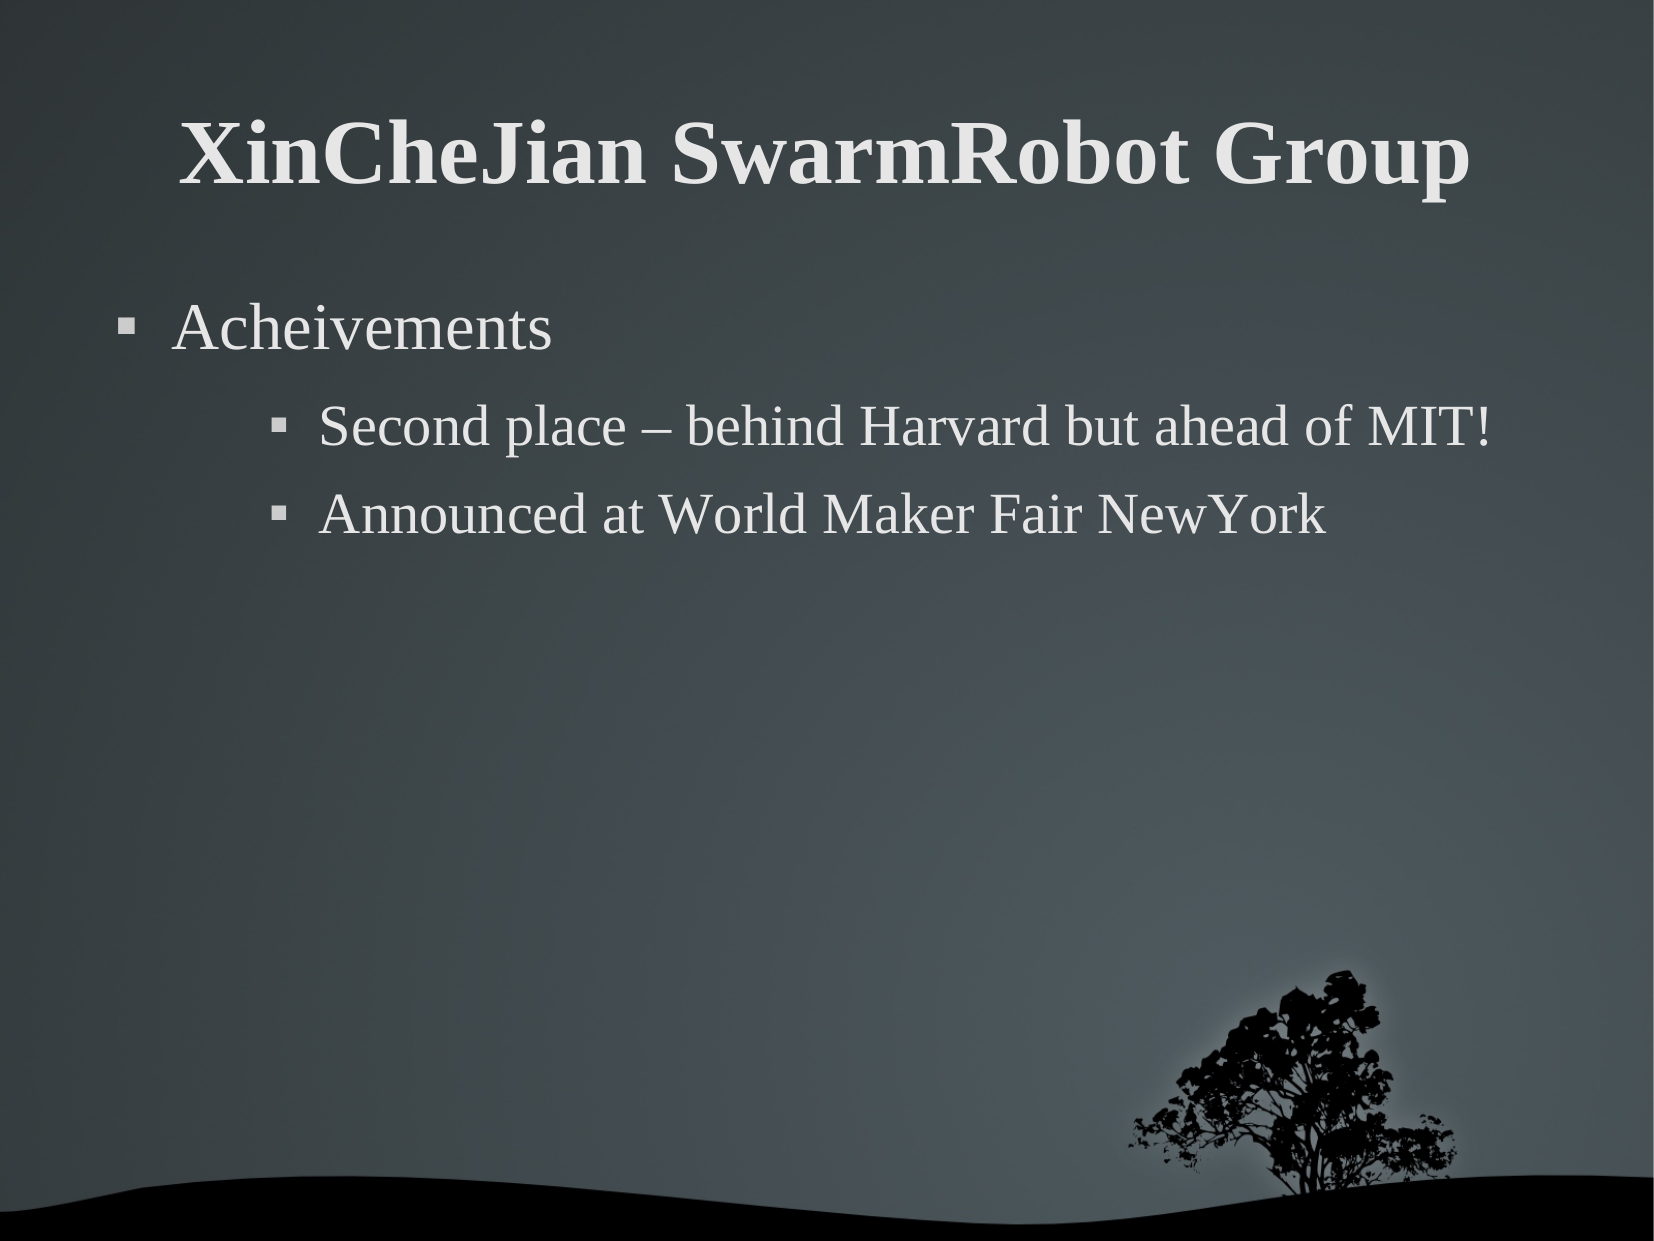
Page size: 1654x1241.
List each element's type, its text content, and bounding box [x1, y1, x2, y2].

picture [0, 0, 1654, 1241]
title XinCheJian SwarmRobot Group [82, 49, 1571, 257]
list Acheivements Second place – behind Harvard but ahead of MIT! Announced at World Maker Fair NewYork [82, 290, 1571, 1109]
